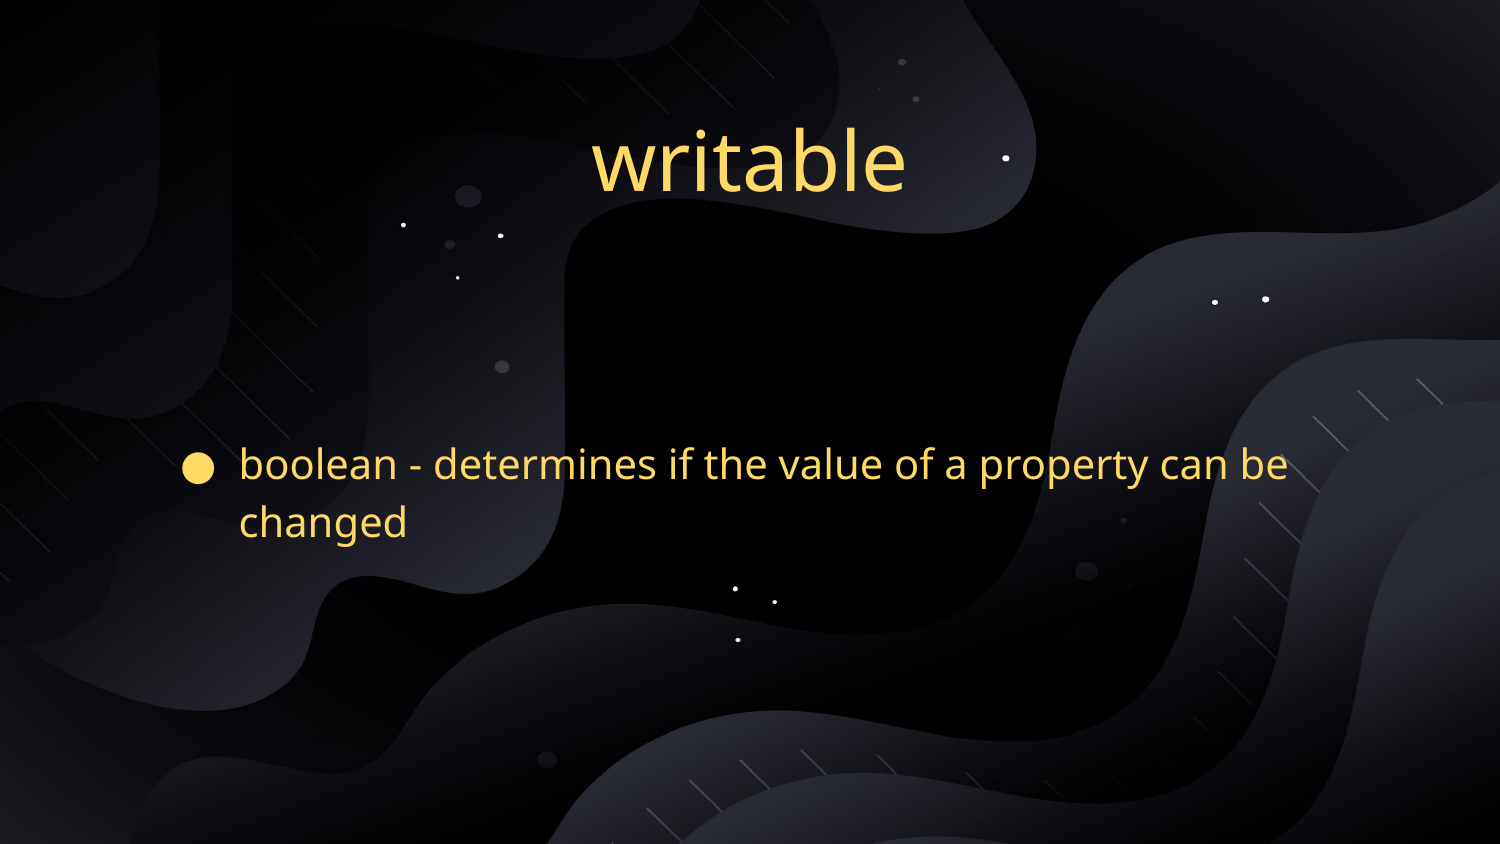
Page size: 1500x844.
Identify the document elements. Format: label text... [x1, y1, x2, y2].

picture [0, 0, 1500, 844]
title writable [387, 71, 1113, 245]
text_box boolean - determines if the value of a property can be changed [156, 337, 1344, 639]
